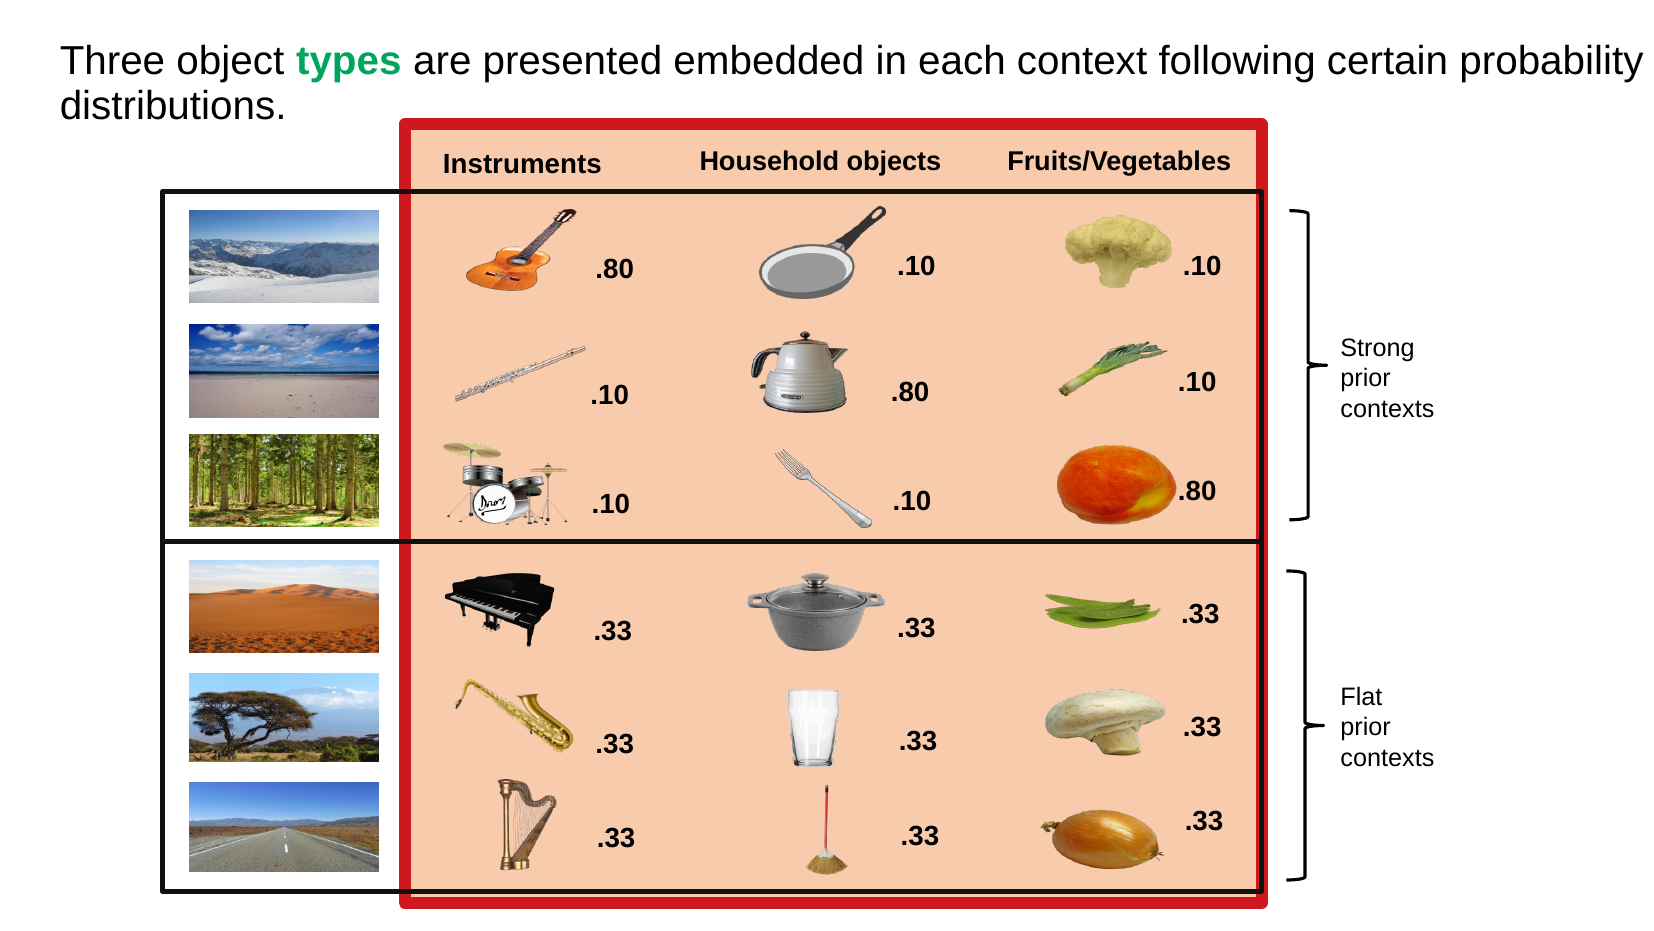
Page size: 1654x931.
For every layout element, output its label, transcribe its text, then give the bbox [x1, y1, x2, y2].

text_box .80 [577, 239, 662, 275]
picture [775, 449, 872, 528]
picture [1047, 441, 1184, 529]
text_box .80 [918, 385, 923, 398]
text_box .33 [579, 808, 663, 844]
picture [1042, 571, 1163, 650]
picture [787, 689, 839, 767]
text_box .33 [879, 598, 965, 634]
text_box .10 [925, 259, 930, 272]
picture [443, 442, 569, 525]
picture [1037, 801, 1167, 878]
text_box Fruits/Vegetables [989, 136, 1256, 176]
text_box .10 [874, 471, 961, 507]
picture [1055, 324, 1170, 413]
text_box Strong prior contexts [1322, 320, 1455, 418]
picture [438, 544, 563, 650]
picture [1062, 204, 1174, 297]
text_box .10 [1170, 352, 1241, 398]
text_box .33 [577, 714, 662, 750]
picture [449, 655, 577, 872]
text_box Flat prior contexts [1322, 669, 1454, 766]
text_box .33 [880, 711, 967, 747]
text_box Instruments [425, 136, 671, 178]
picture [767, 778, 886, 880]
picture [454, 344, 586, 403]
picture [747, 573, 885, 651]
text_box [404, 544, 1259, 889]
picture [189, 560, 379, 653]
picture [189, 782, 379, 872]
text_box .10 [619, 497, 624, 510]
picture [1037, 684, 1173, 761]
picture [189, 434, 379, 528]
text_box Household objects [681, 136, 959, 176]
text_box [404, 894, 1262, 903]
picture [750, 327, 849, 415]
text_box .10 [573, 474, 658, 510]
text_box .80 [623, 262, 628, 275]
text_box .33 [575, 601, 660, 637]
picture [463, 207, 577, 291]
picture [189, 673, 379, 762]
text_box .33 [882, 805, 969, 842]
text_box .33 [1173, 697, 1246, 743]
text_box .33 [1166, 791, 1248, 838]
text_box Three object types are presented embedded in each context following certain probability distributions. [45, 30, 1654, 136]
text_box [404, 136, 1262, 189]
text_box .80 [873, 362, 959, 398]
text_box .10 [879, 236, 957, 272]
picture [189, 324, 379, 418]
text_box .10 [572, 365, 657, 401]
text_box .33 [1163, 584, 1245, 630]
picture [759, 206, 886, 299]
text_box .10 [1174, 236, 1246, 282]
text_box .10 [618, 388, 623, 401]
picture [189, 210, 379, 303]
text_box .10 [920, 494, 925, 507]
text_box [404, 194, 1259, 539]
text_box .80 [1184, 461, 1241, 507]
